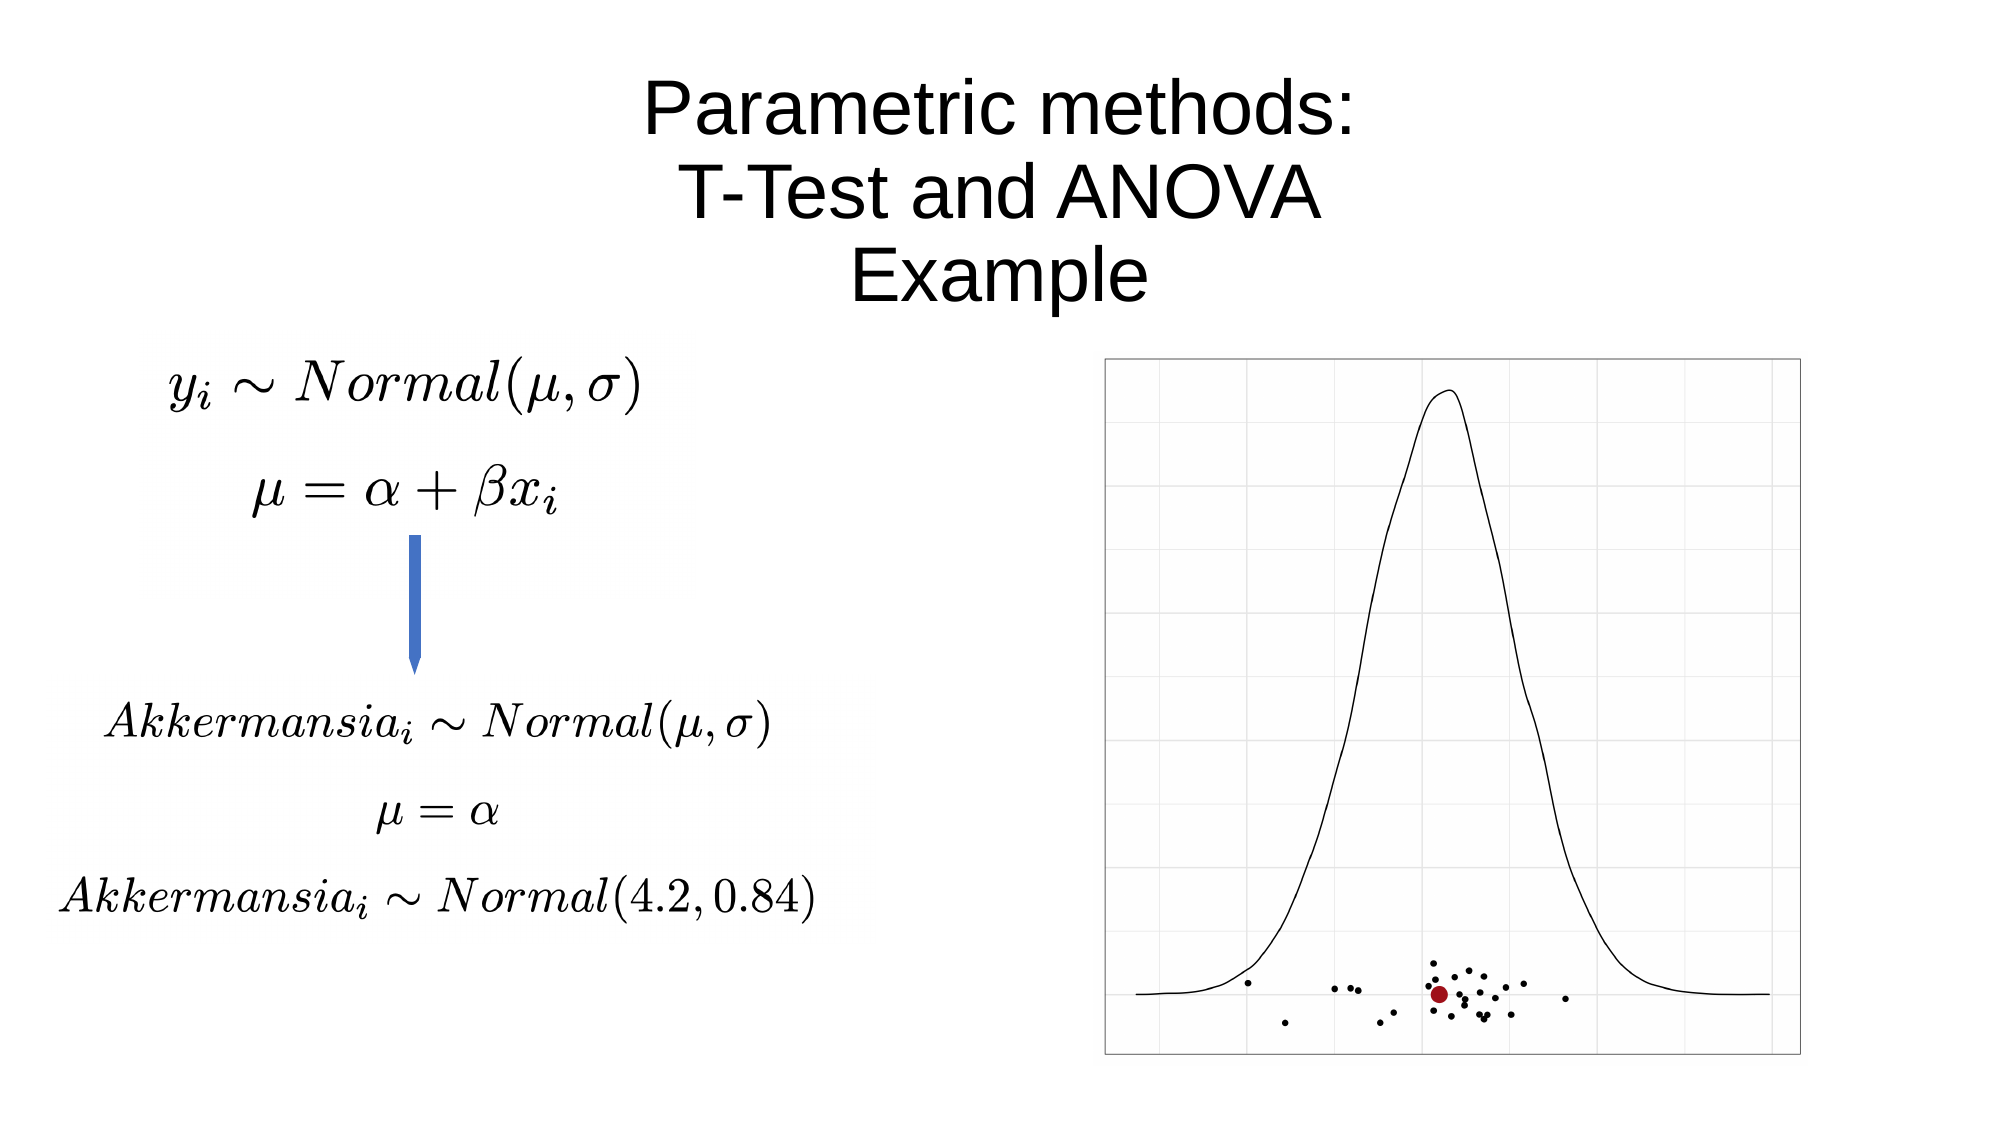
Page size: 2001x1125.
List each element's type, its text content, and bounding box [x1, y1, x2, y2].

picture [139, 330, 696, 599]
title Parametric methods: T-Test and ANOVA Example [137, 59, 1863, 327]
picture [1093, 351, 1808, 1066]
picture [46, 674, 876, 944]
